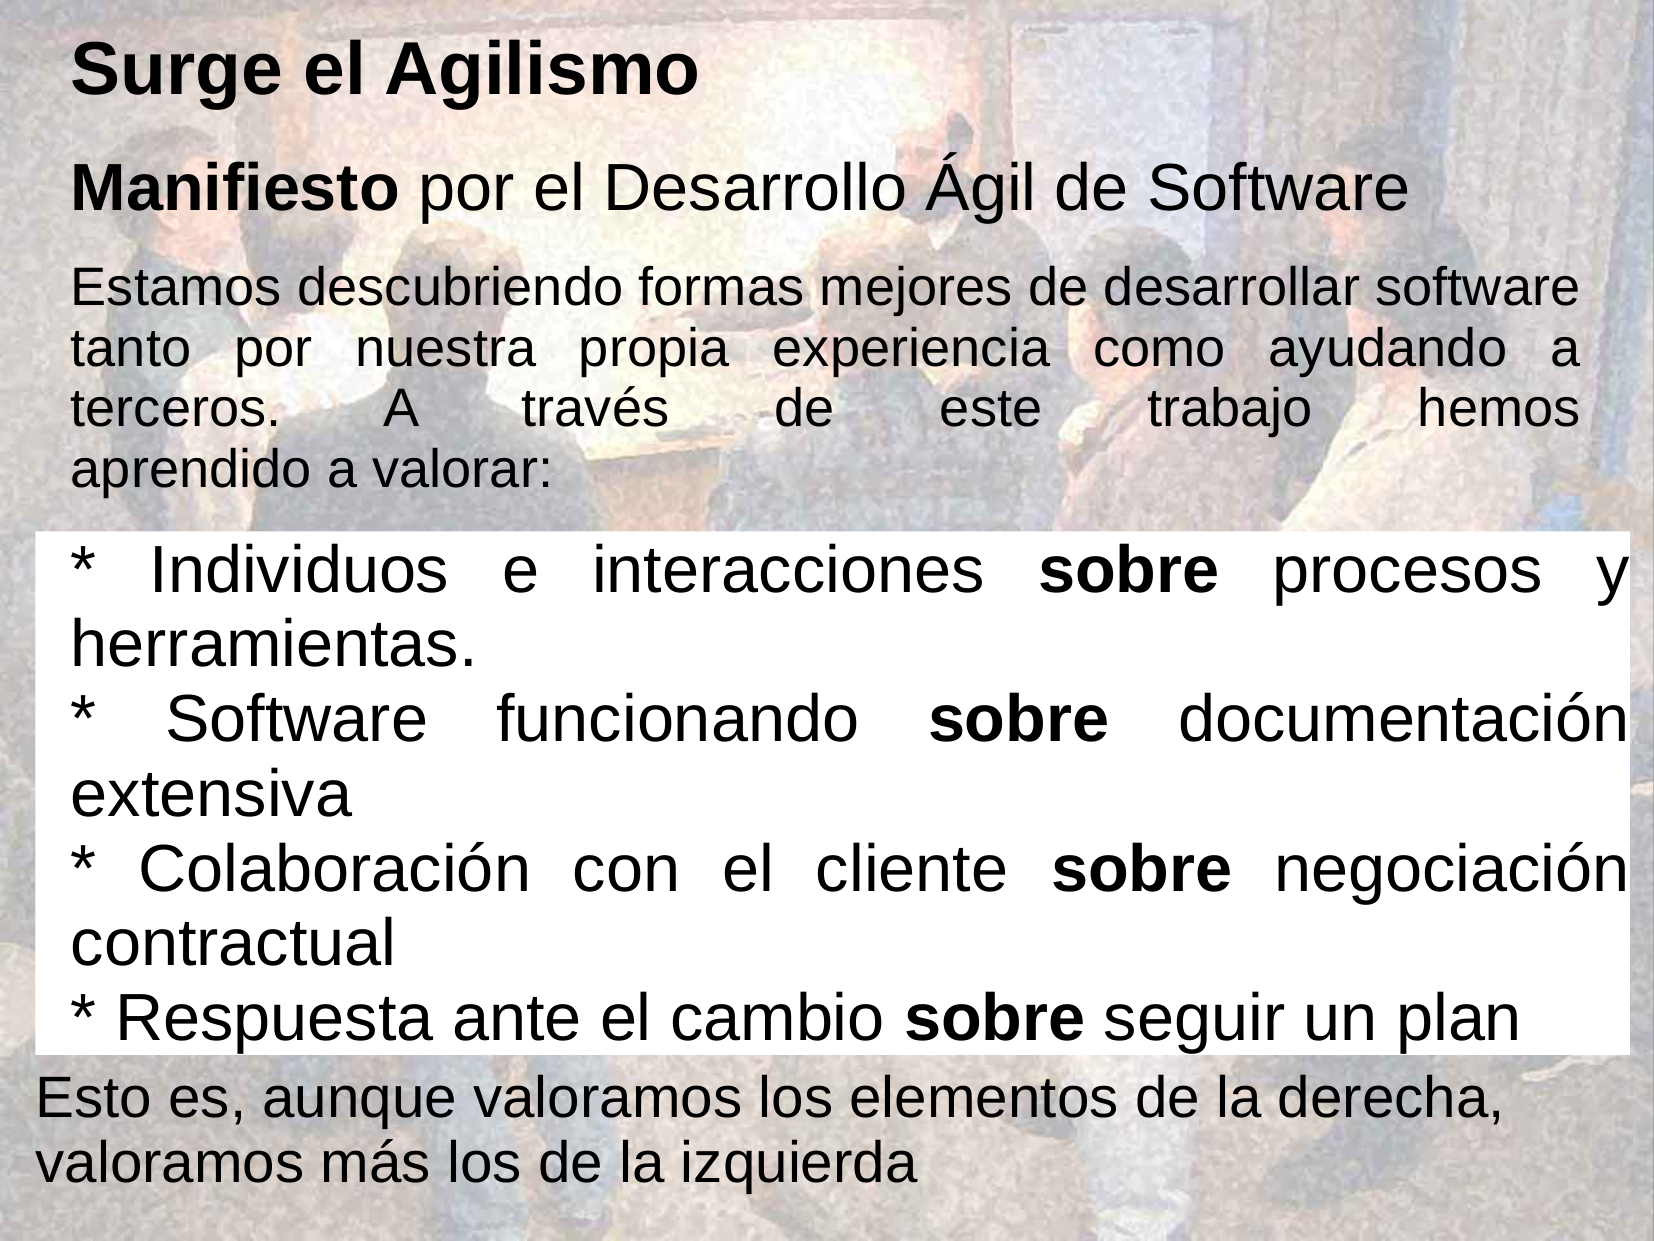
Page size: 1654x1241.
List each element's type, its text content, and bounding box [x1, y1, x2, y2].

picture [0, 0, 1654, 1241]
title Manifiesto por el Desarrollo Ágil de Software [70, 138, 1559, 236]
title Esto es, aunque valoramos los elementos de la derecha, valoramos más los de la izquierda [35, 1054, 1607, 1205]
title Surge el Agilismo [70, 0, 1559, 138]
title Estamos descubriendo formas mejores de desarrollar software tanto por nuestra propia experiencia como ayudando a terceros. A través de este trabajo hemos aprendido a valorar: [70, 236, 1583, 520]
title * Individuos e interacciones sobre procesos y herramientas. * Software funcionando sobre documentación extensiva * Colaboración con el cliente sobre negociación contractual * Respuesta ante el cambio sobre seguir un plan [35, 531, 1630, 1055]
